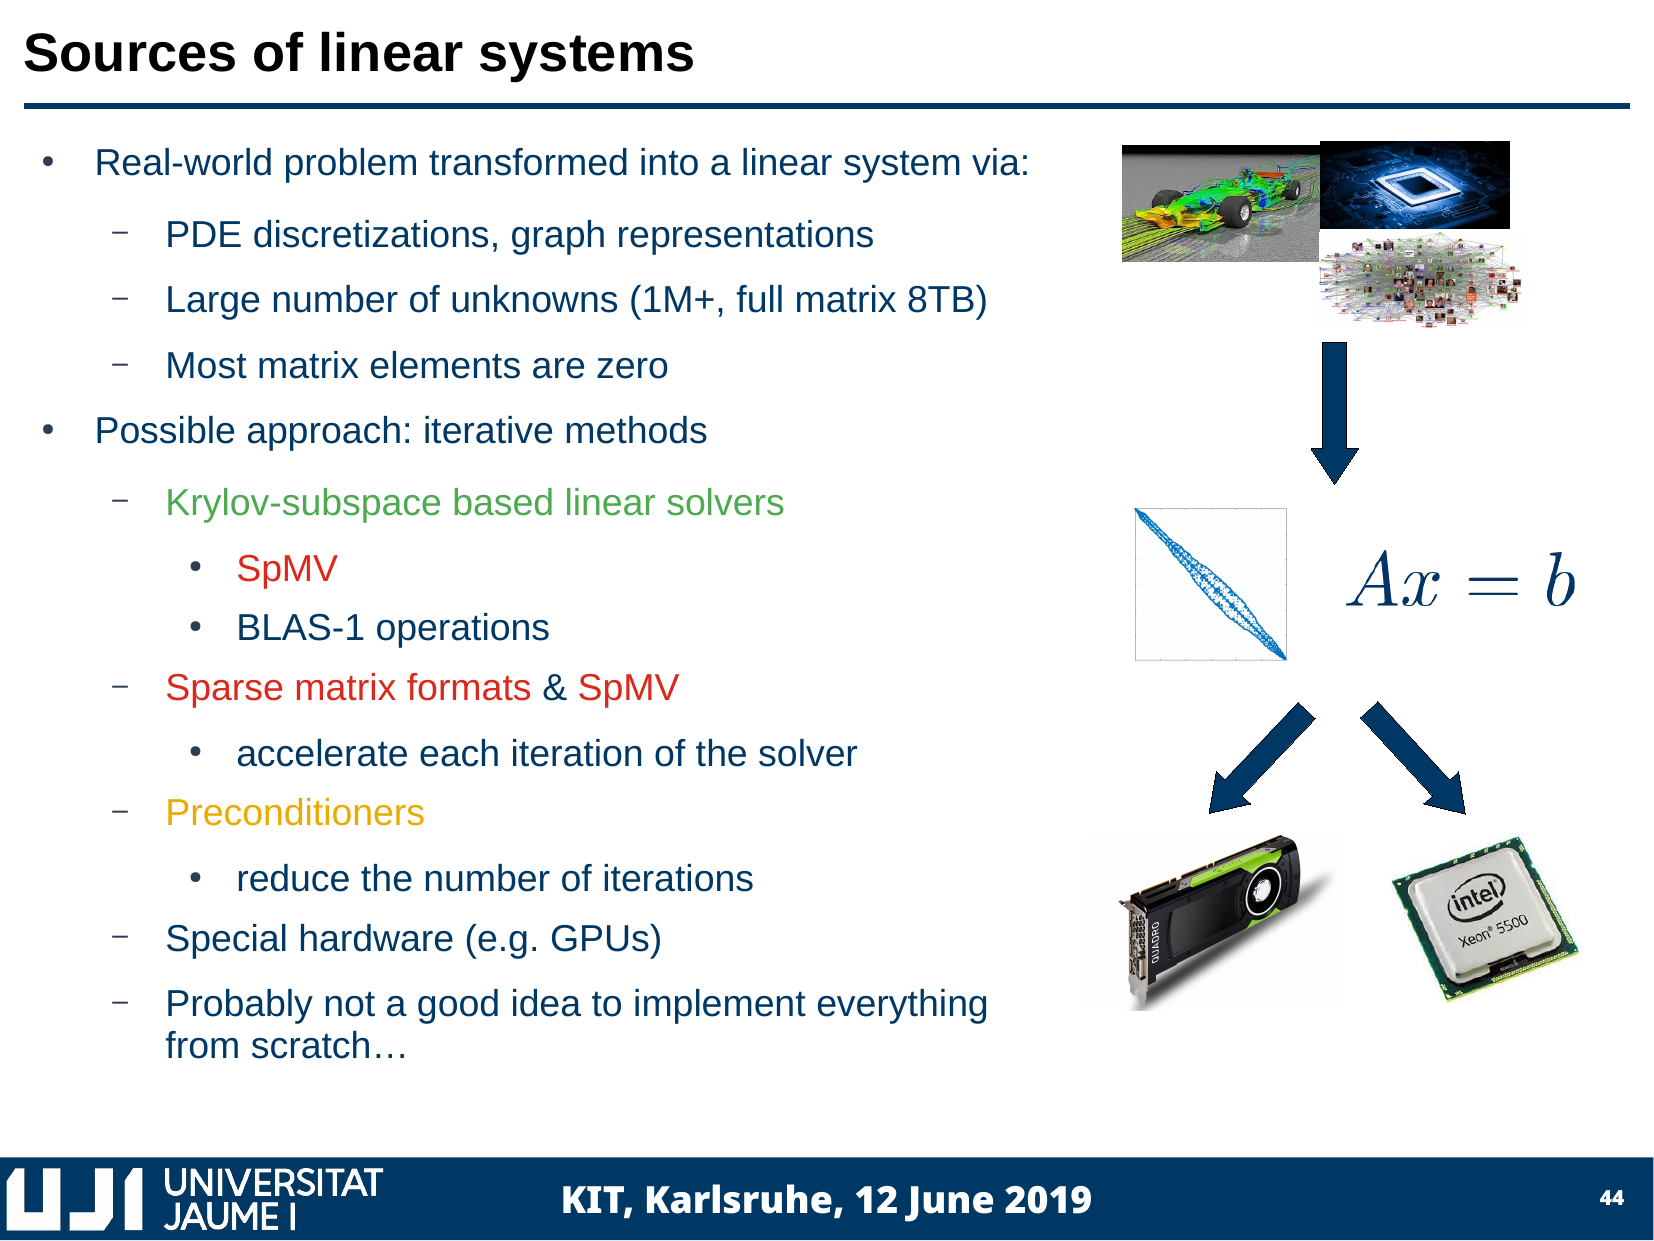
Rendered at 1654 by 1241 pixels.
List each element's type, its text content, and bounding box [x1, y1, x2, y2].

text_box [1360, 701, 1466, 815]
picture [1086, 833, 1345, 1011]
picture [1122, 141, 1524, 328]
picture [1381, 832, 1588, 1004]
list Real-world problem transformed into a linear system via: PDE discretizations, graph representations Large number of unknowns (1M+, full matrix 8TB) Most matrix elements are zero Possible approach: iterative methods Krylov-subspace based linear solvers SpMV BLAS-1 operations Sparse matrix formats & SpMV accelerate each iteration of the solver Preconditioners reduce the number of iterations Special hardware (e.g. GPUs) Probably not a good idea to implement everything from scratch… [23, 141, 1040, 1158]
title Sources of linear systems [23, 0, 1630, 107]
picture [0, 1158, 390, 1241]
picture [1346, 550, 1575, 606]
text_box [1209, 702, 1316, 814]
picture [1134, 507, 1288, 662]
text_box [1311, 342, 1359, 485]
